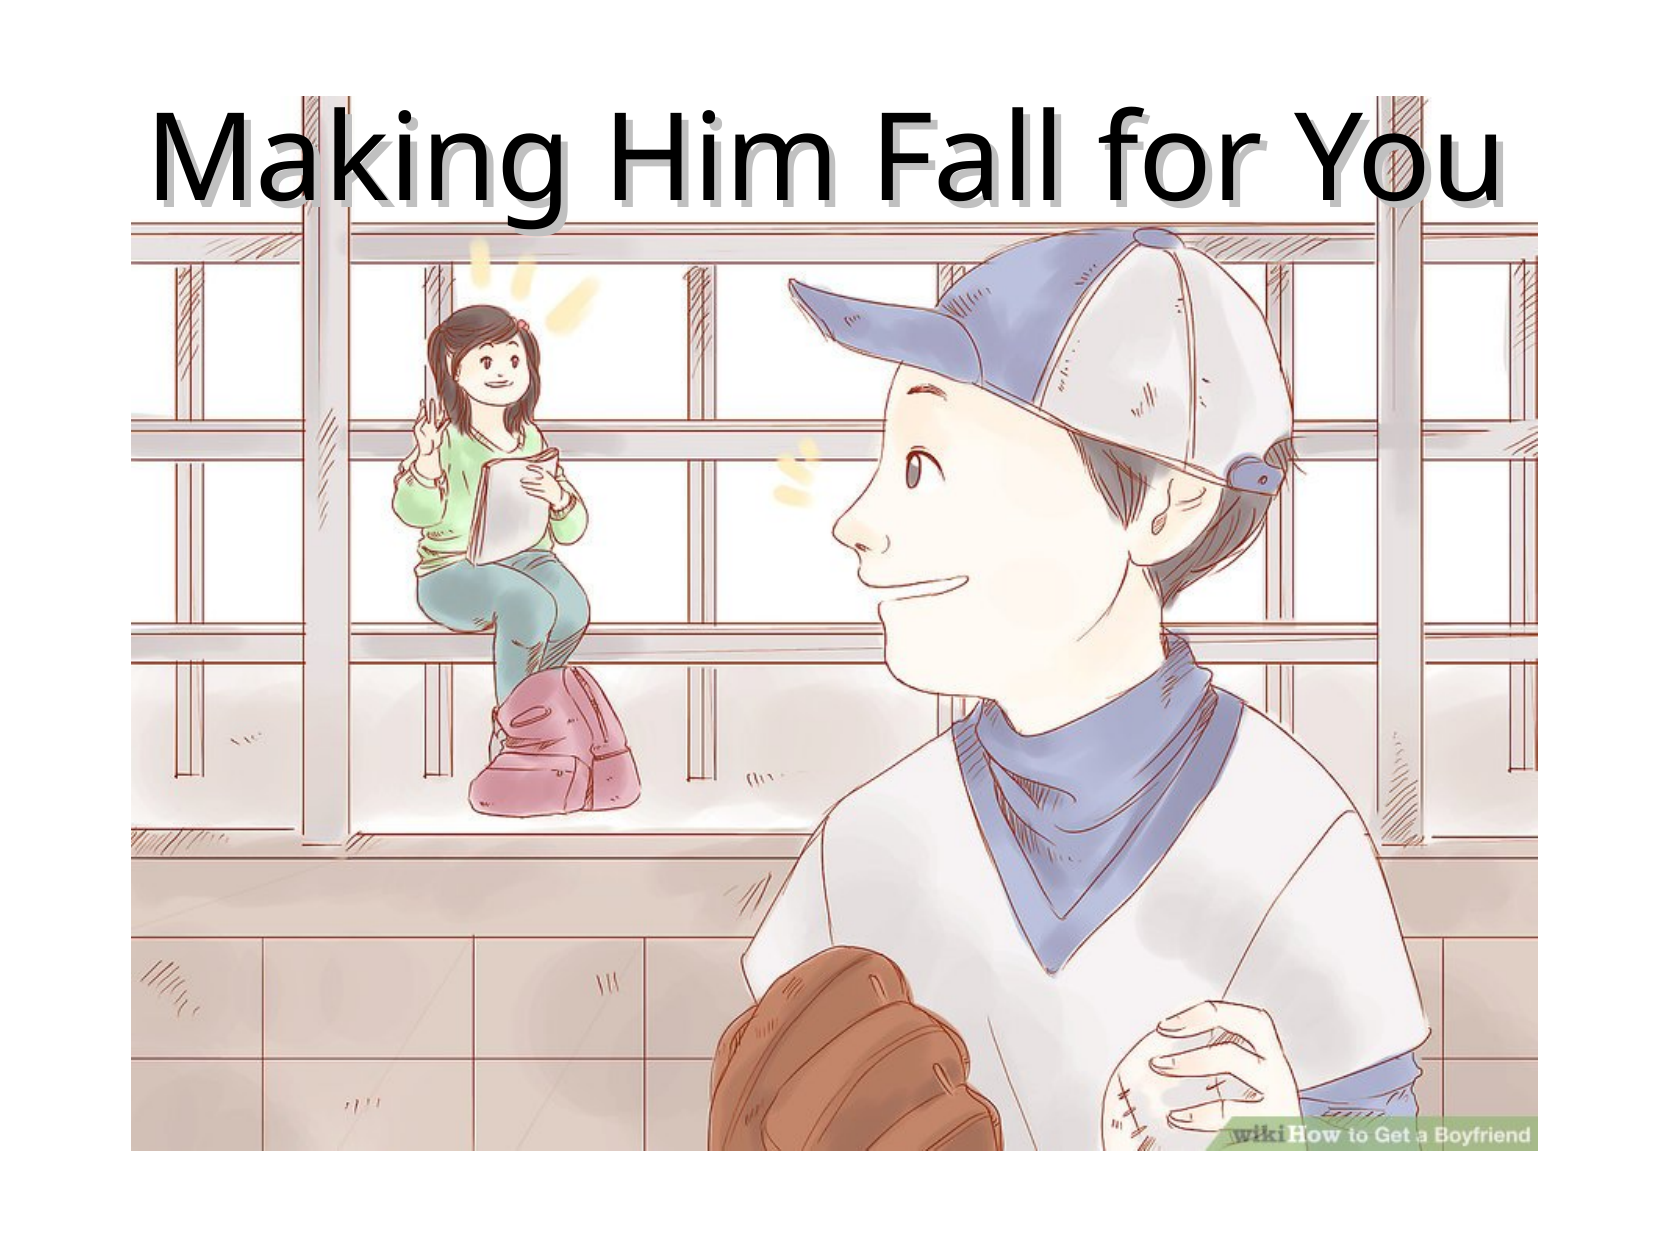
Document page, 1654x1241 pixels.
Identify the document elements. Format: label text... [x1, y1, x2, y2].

title Making Him Fall for You [82, 49, 1571, 257]
picture [131, 257, 1538, 1151]
